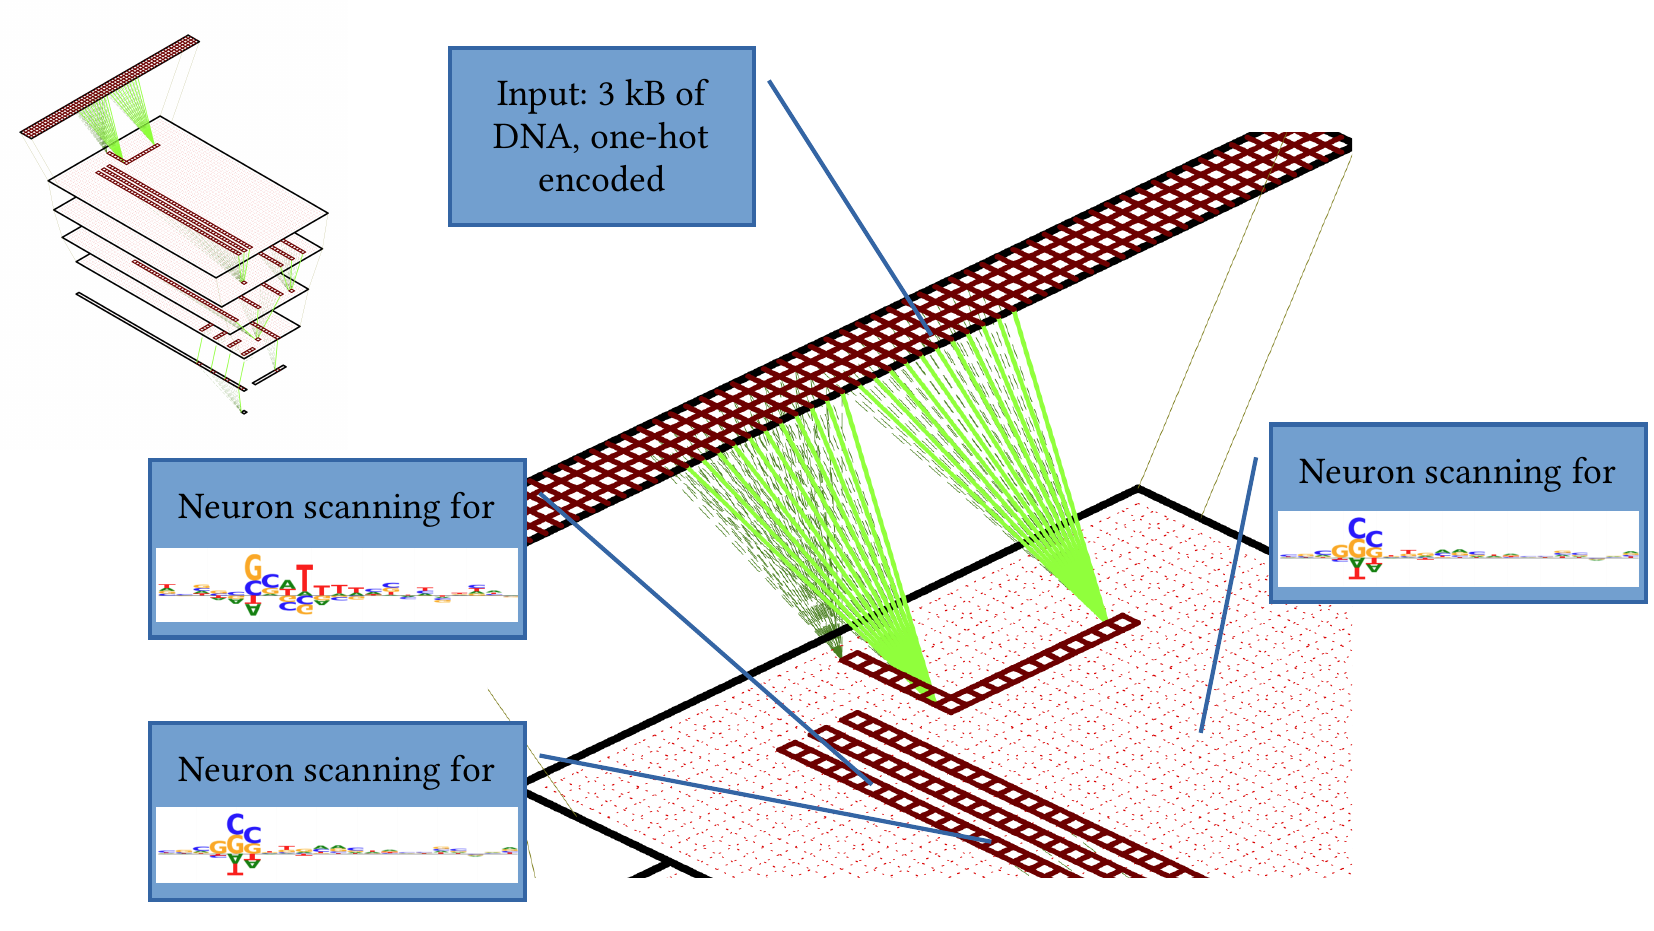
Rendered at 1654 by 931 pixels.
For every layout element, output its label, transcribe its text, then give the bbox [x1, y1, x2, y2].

picture [156, 807, 518, 883]
picture [156, 548, 518, 622]
picture [1278, 511, 1639, 587]
text_box Neuron scanning for [150, 460, 525, 637]
text_box Neuron scanning for [150, 723, 525, 900]
text_box Neuron scanning for [1271, 425, 1646, 602]
picture [0, 0, 348, 450]
picture [487, 132, 1353, 878]
text_box Input: 3 kB of DNA, one-hot encoded [450, 48, 754, 225]
